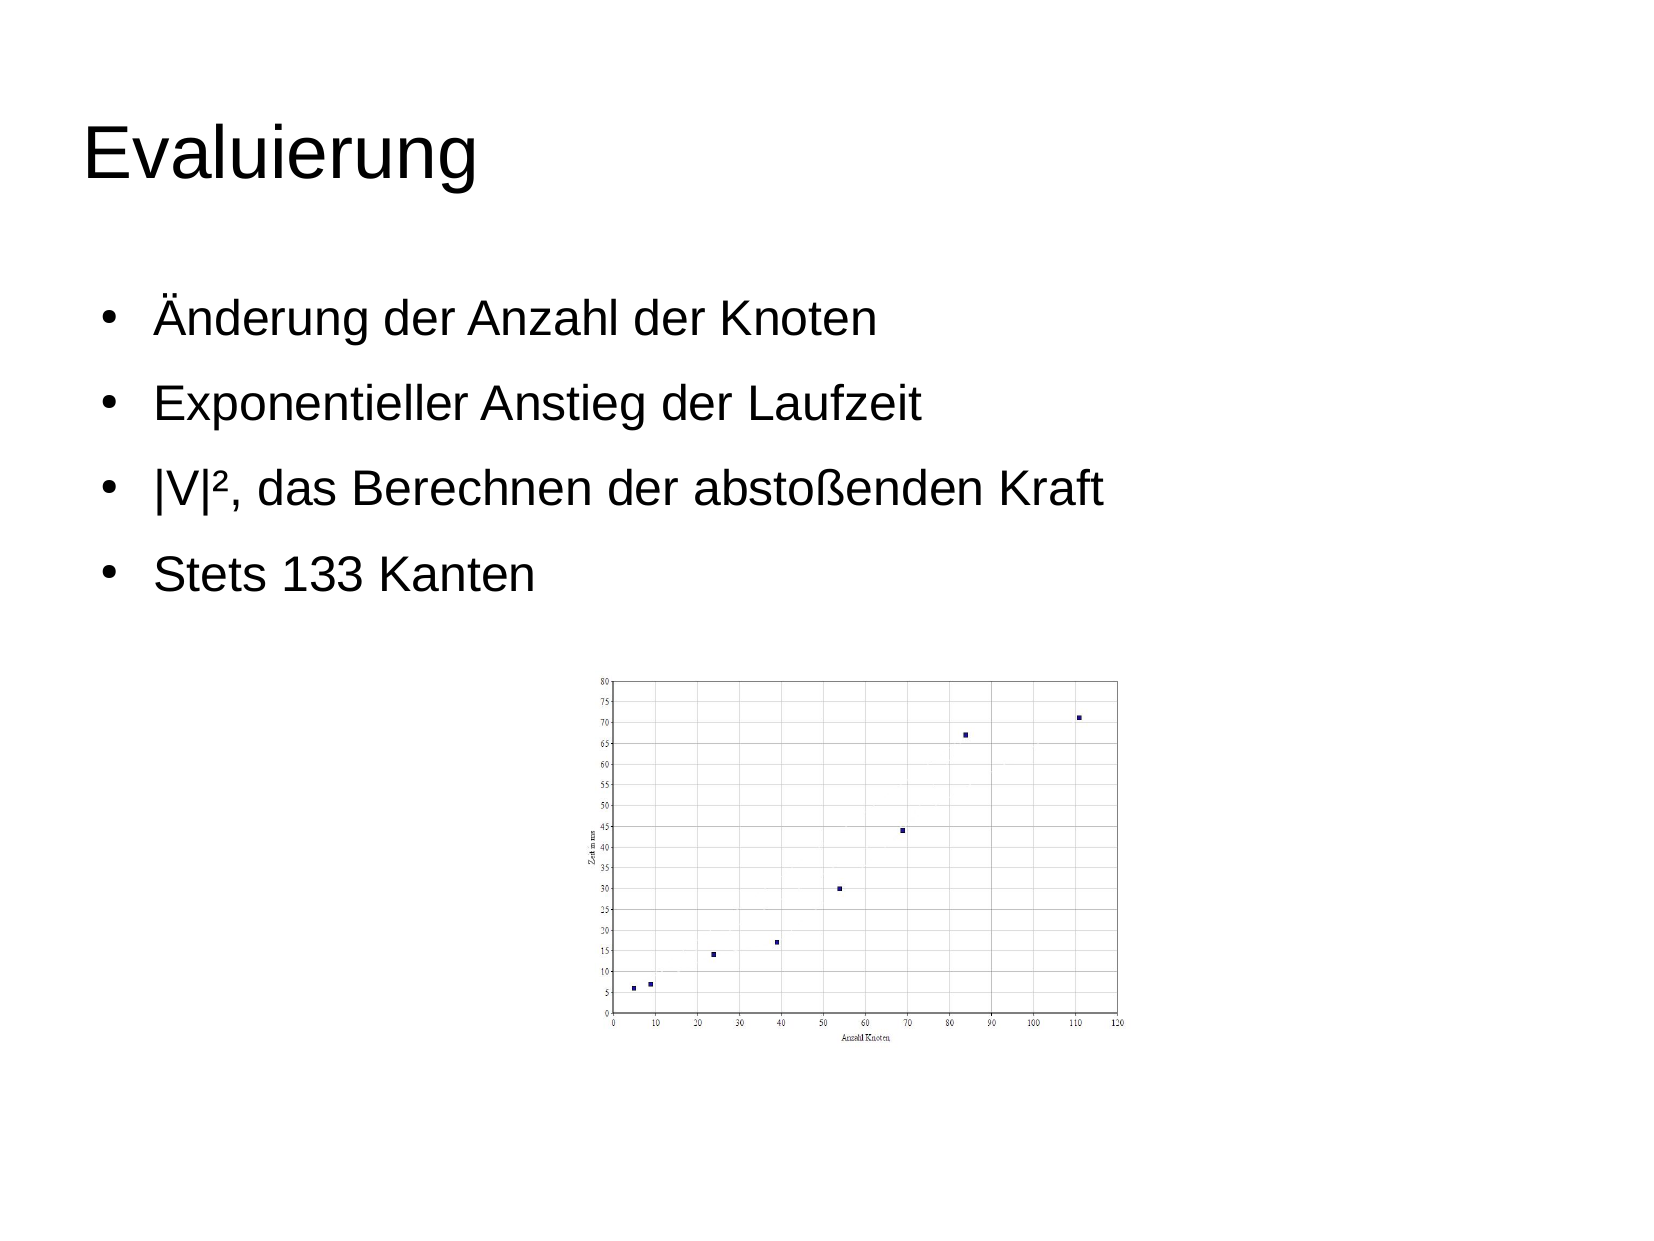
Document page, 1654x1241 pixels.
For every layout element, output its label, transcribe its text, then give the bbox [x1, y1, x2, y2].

list Änderung der Anzahl der Knoten Exponentieller Anstieg der Laufzeit |V|², das Berechnen der abstoßenden Kraft Stets 133 Kanten [82, 290, 1571, 1109]
title Evaluierung [82, 49, 1571, 257]
picture [543, 614, 1134, 1088]
